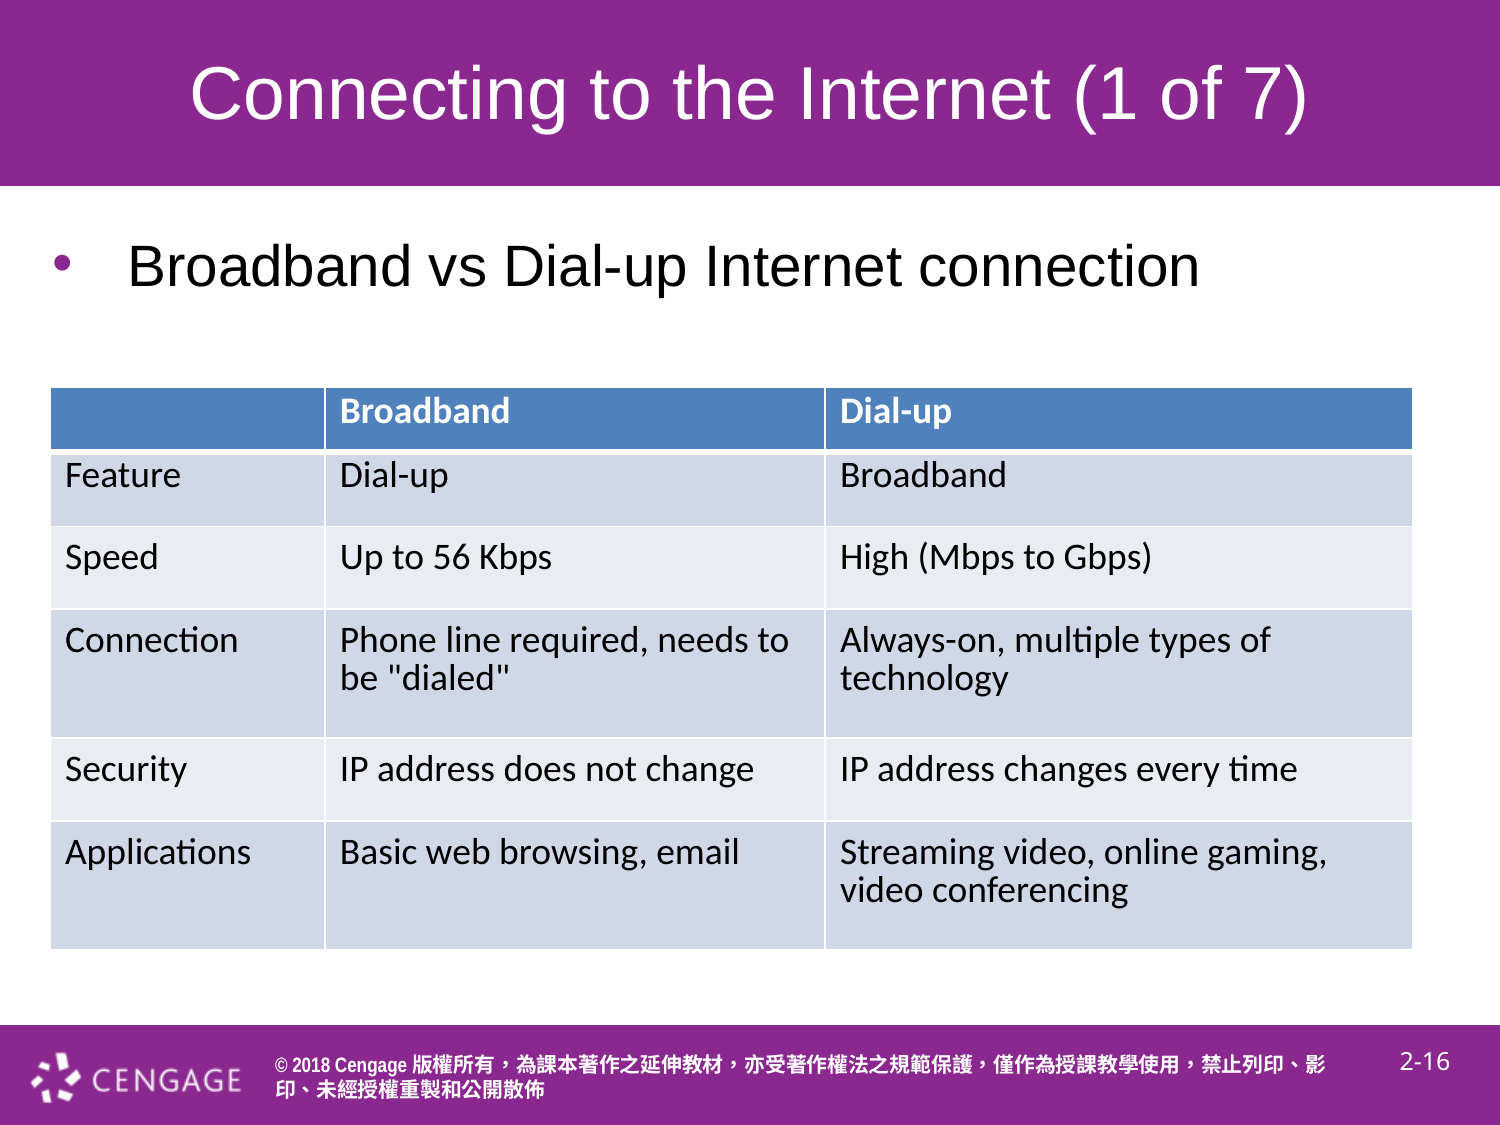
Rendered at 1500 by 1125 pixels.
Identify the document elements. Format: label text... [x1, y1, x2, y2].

table_cell Security [51, 739, 324, 820]
table_header Broadband [326, 388, 824, 449]
table_cell IP address changes every time [826, 739, 1412, 820]
table_cell IP address does not change [326, 739, 824, 820]
table_cell Connection [51, 610, 324, 737]
table_cell Feature [51, 455, 324, 526]
table_header [51, 388, 324, 449]
list Broadband vs Dial-up Internet connection [37, 220, 1475, 875]
table_cell Basic web browsing, email [326, 822, 824, 949]
table_cell Always-on, multiple types of technology [826, 610, 1412, 737]
table_cell Applications [51, 822, 324, 949]
table_cell Dial-up [326, 455, 824, 526]
table_header Dial-up [826, 388, 1412, 449]
table_cell Speed [51, 527, 324, 608]
picture [21, 1043, 246, 1111]
table_cell Phone line required, needs to be "dialed" [326, 610, 824, 737]
table_cell Broadband [826, 455, 1412, 526]
title Connecting to the Internet (1 of 7) [7, 4, 1493, 175]
table_cell Up to 56 Kbps [326, 527, 824, 608]
table_cell High (Mbps to Gbps) [826, 527, 1412, 608]
table_cell Streaming video, online gaming, video conferencing [826, 822, 1412, 949]
